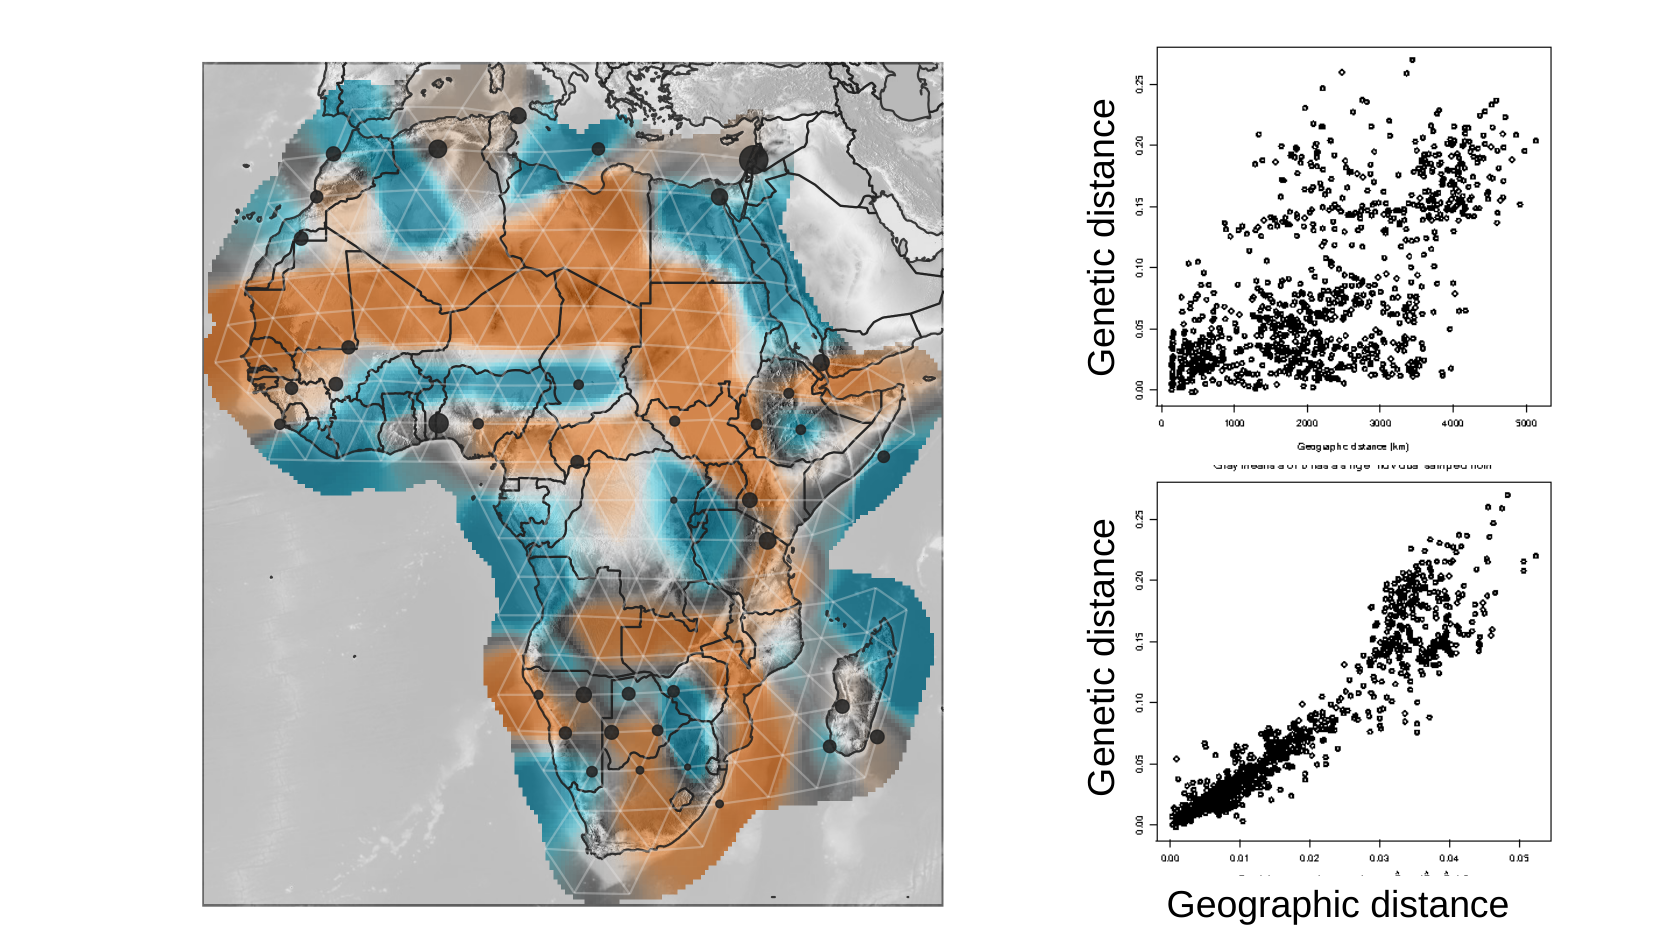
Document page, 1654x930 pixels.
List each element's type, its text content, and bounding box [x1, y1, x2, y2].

picture [1109, 0, 1575, 900]
text_box Geographic distance [1151, 876, 1575, 930]
picture [45, 50, 1095, 930]
text_box Genetic distance [1072, 393, 1130, 812]
text_box Genetic distance [1072, 0, 1130, 393]
